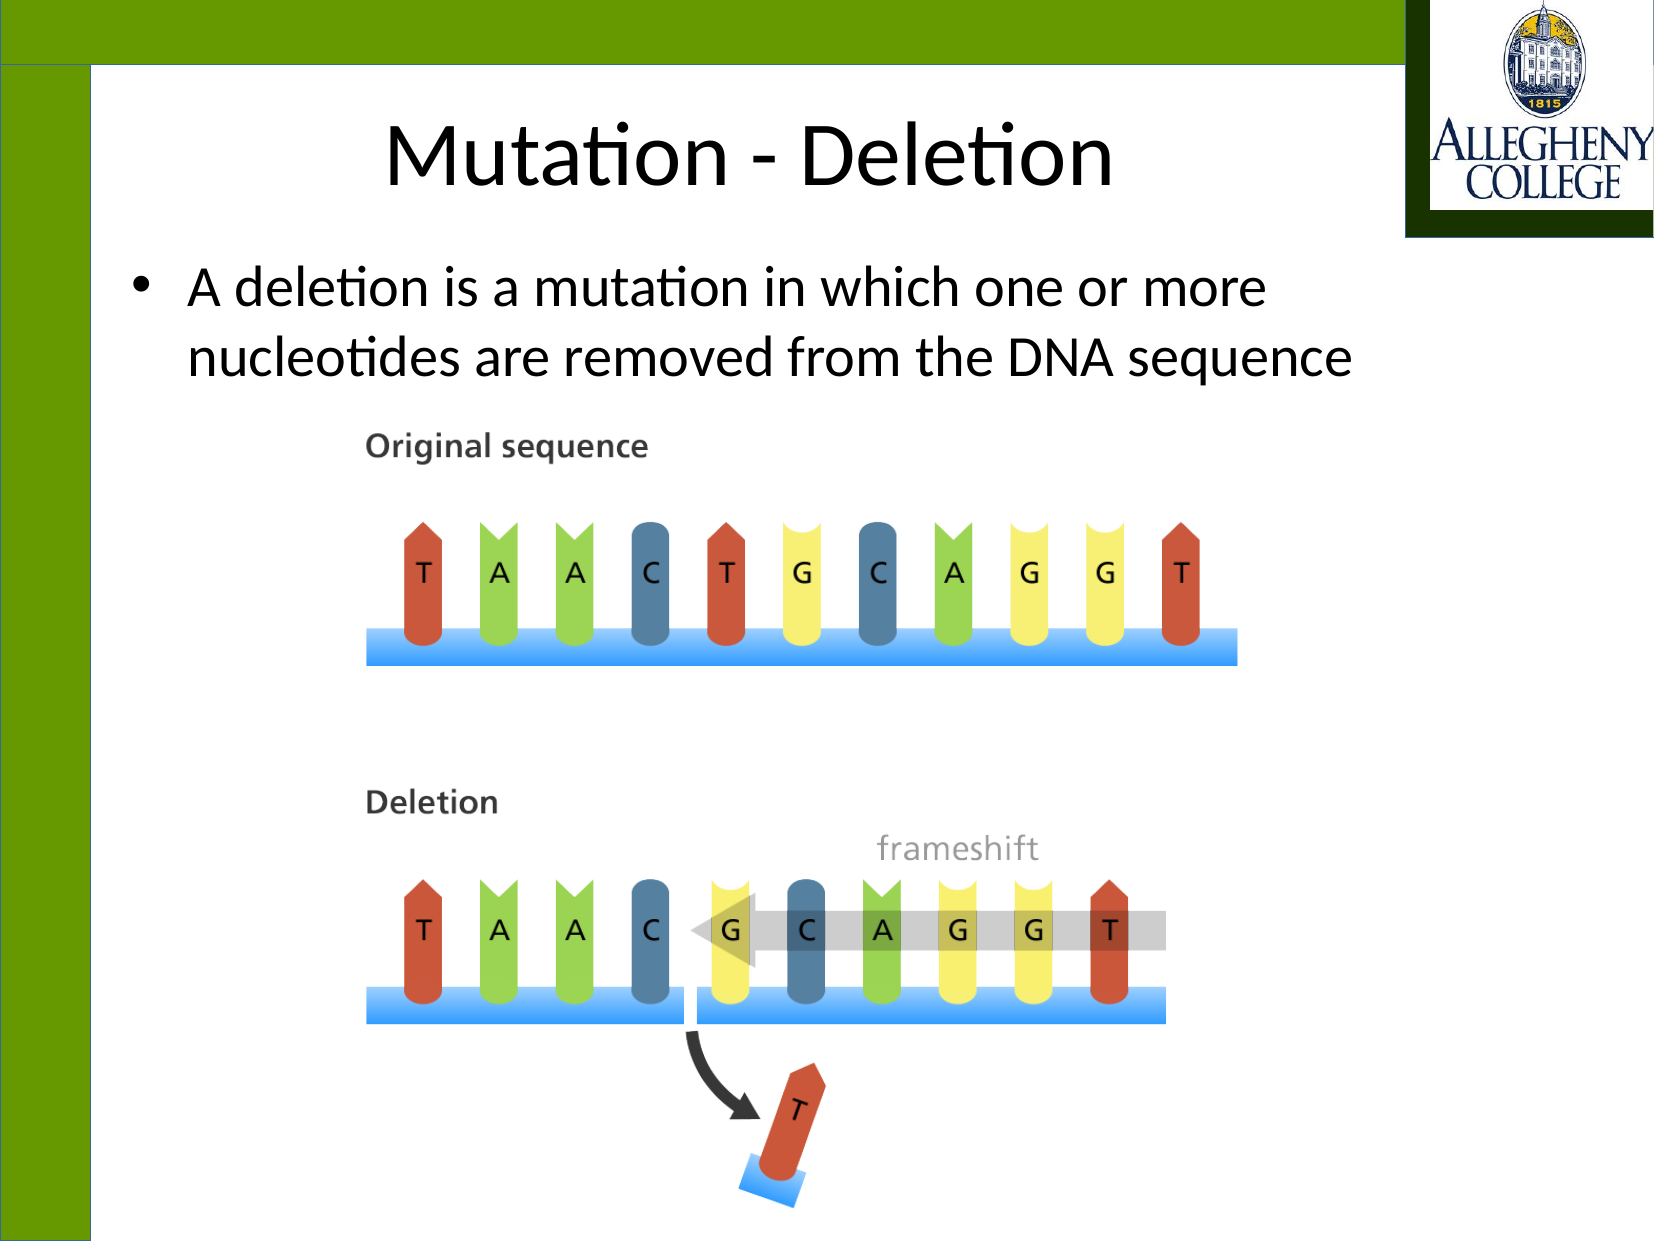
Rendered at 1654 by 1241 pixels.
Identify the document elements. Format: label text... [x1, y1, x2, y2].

picture [1430, 0, 1654, 210]
list A deletion is a mutation in which one or more nucleotides are removed from the DNA sequence [116, 241, 1467, 984]
text_box [0, 0, 1654, 1241]
title Mutation - Deletion [91, 65, 1425, 243]
picture [221, 390, 1484, 1241]
